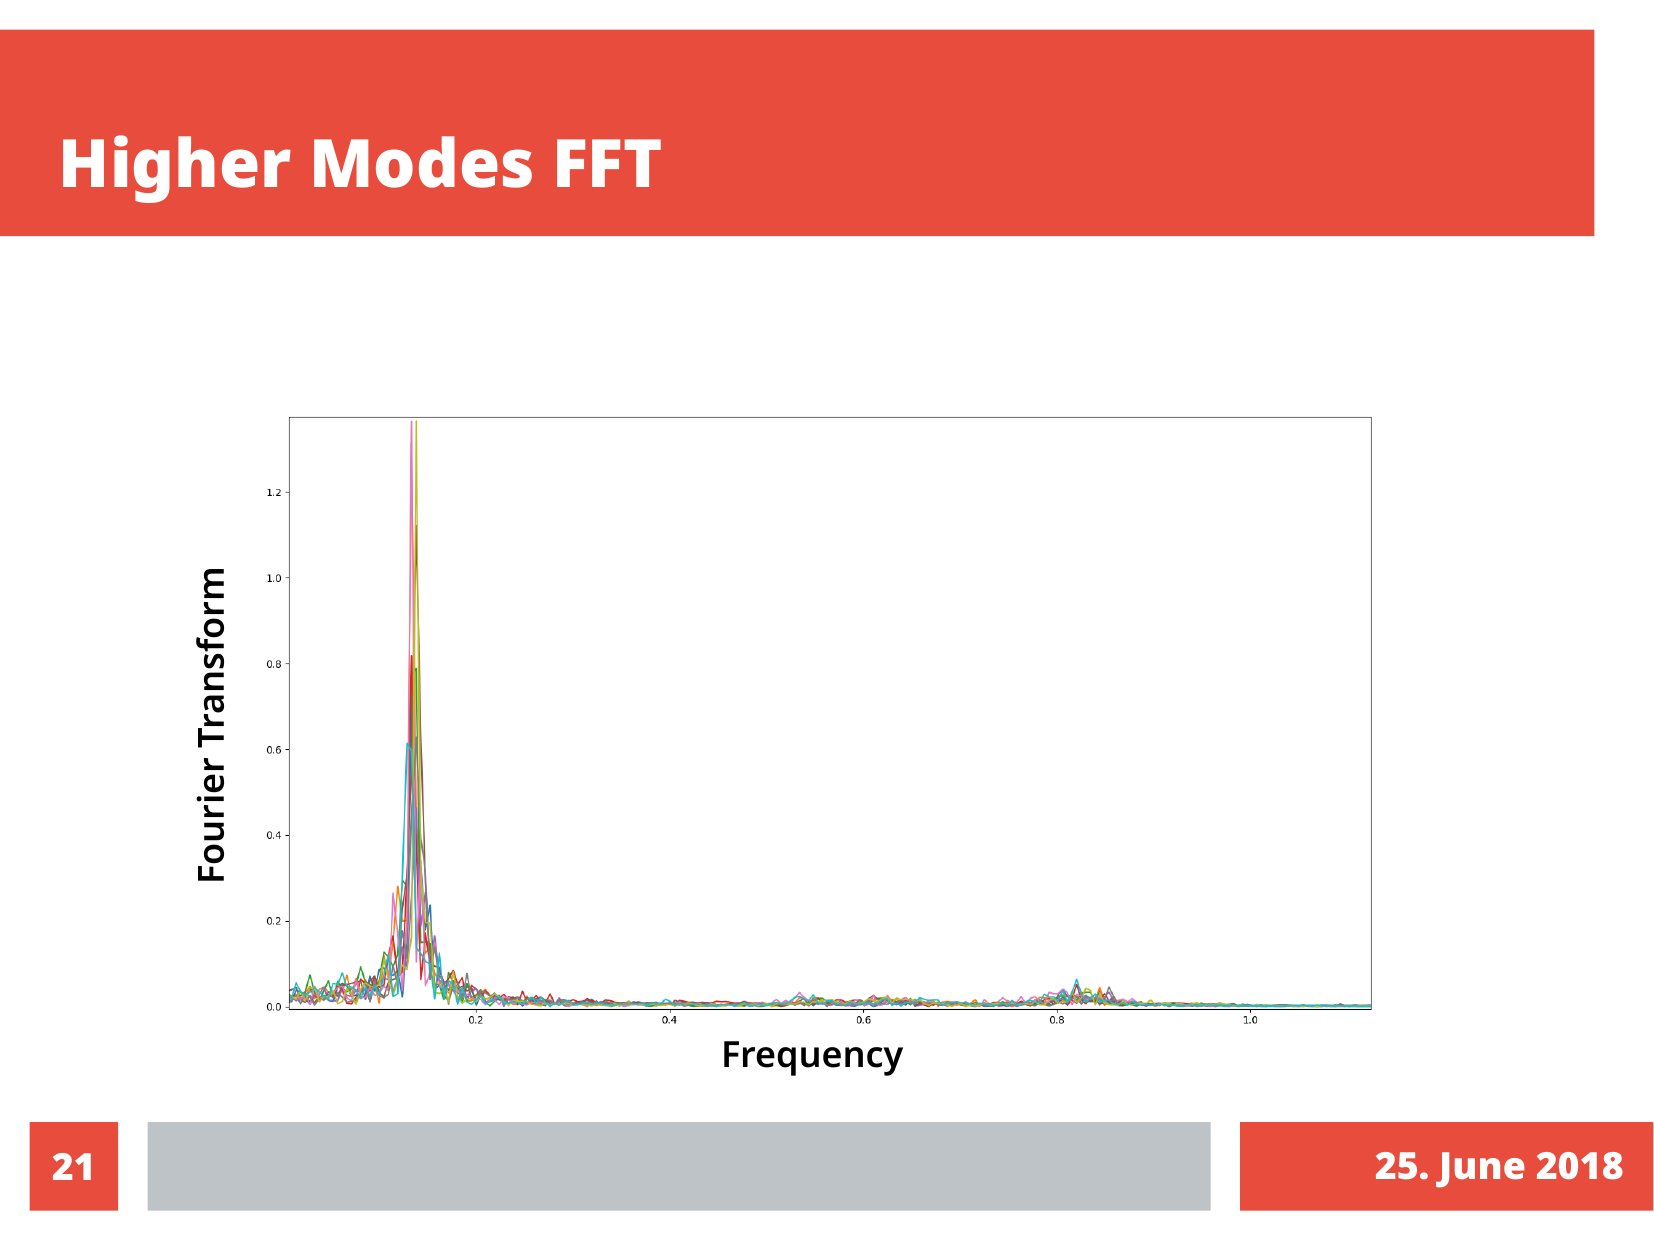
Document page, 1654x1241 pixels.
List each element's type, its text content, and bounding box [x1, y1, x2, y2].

text_box Fourier Transform [185, 565, 248, 885]
text_box Frequency [721, 1028, 905, 1092]
picture [261, 409, 1383, 1029]
title Higher Modes FFT [59, 59, 1595, 207]
